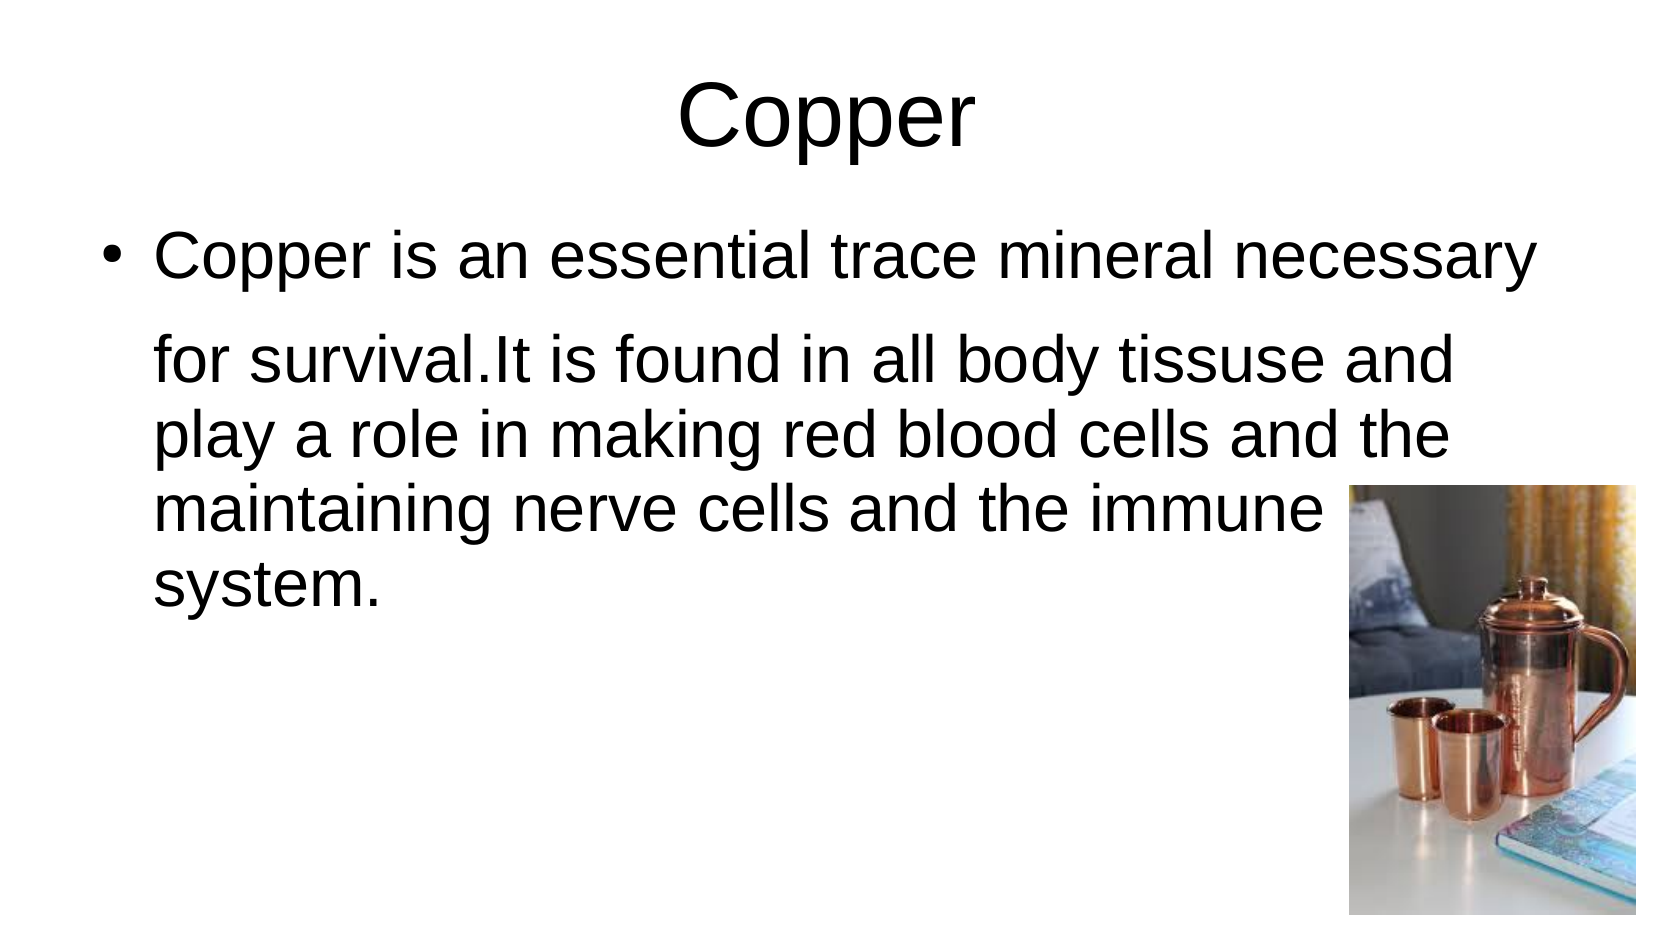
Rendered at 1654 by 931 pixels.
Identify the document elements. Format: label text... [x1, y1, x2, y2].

list Copper is an essential trace mineral necessary for survival.It is found in all body tissuse and play a role in making red blood cells and the maintaining nerve cells and the immune system. [82, 217, 1571, 758]
picture [1349, 485, 1636, 916]
title Copper [82, 37, 1571, 193]
